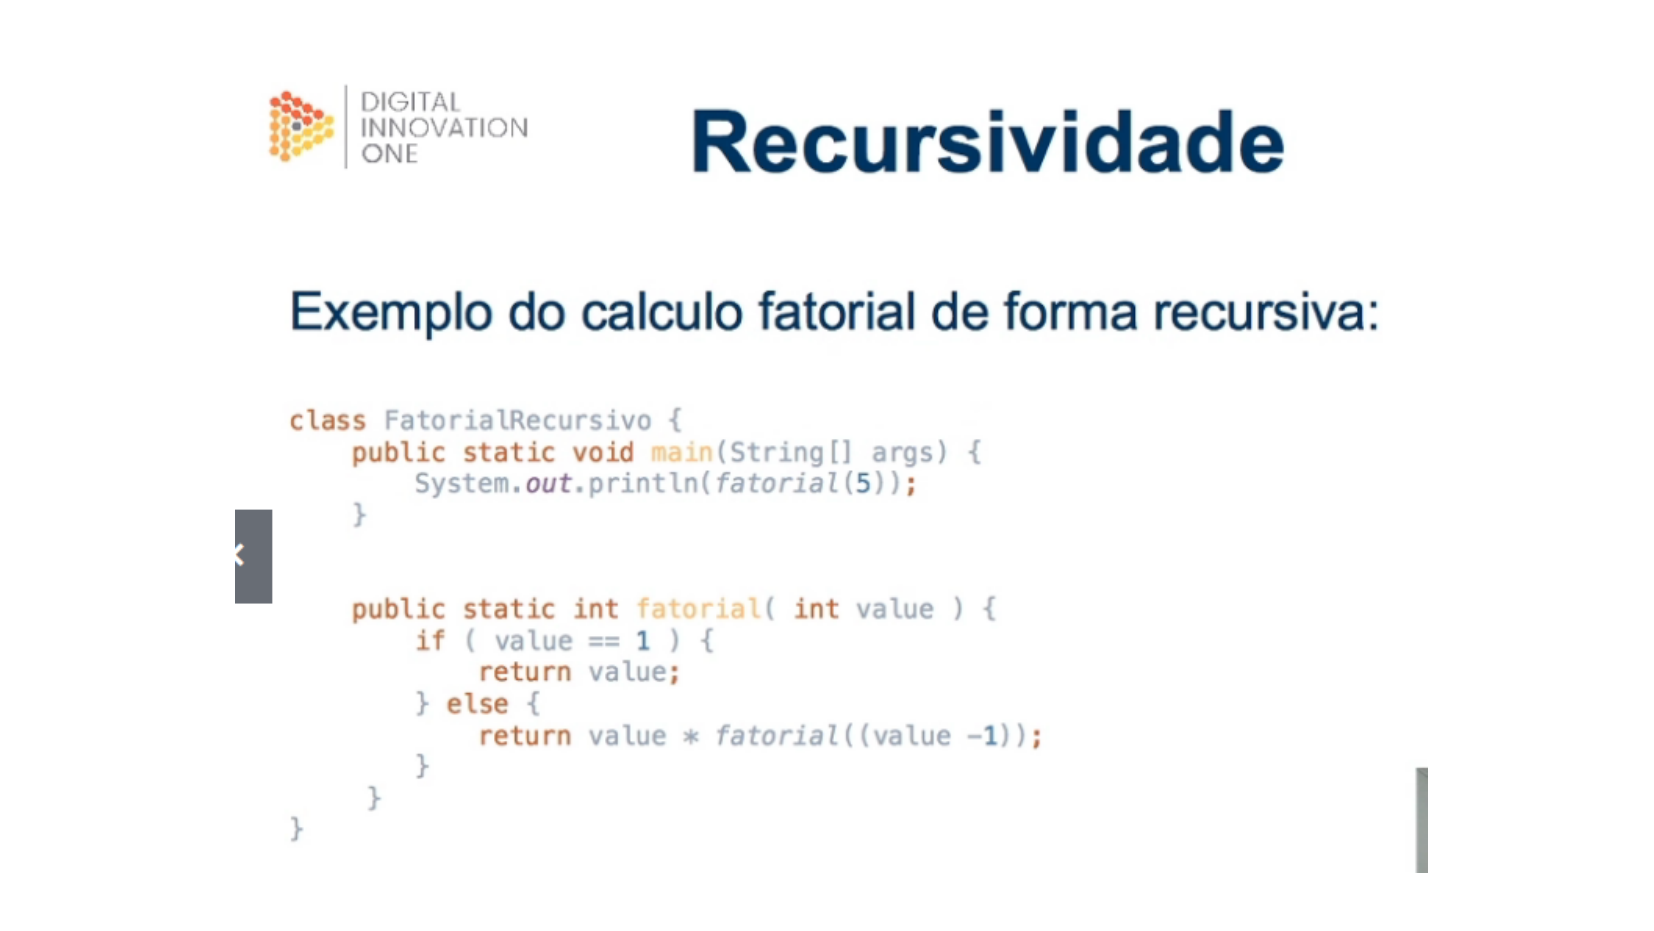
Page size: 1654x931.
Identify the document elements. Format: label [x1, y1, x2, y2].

picture [235, 64, 1428, 873]
